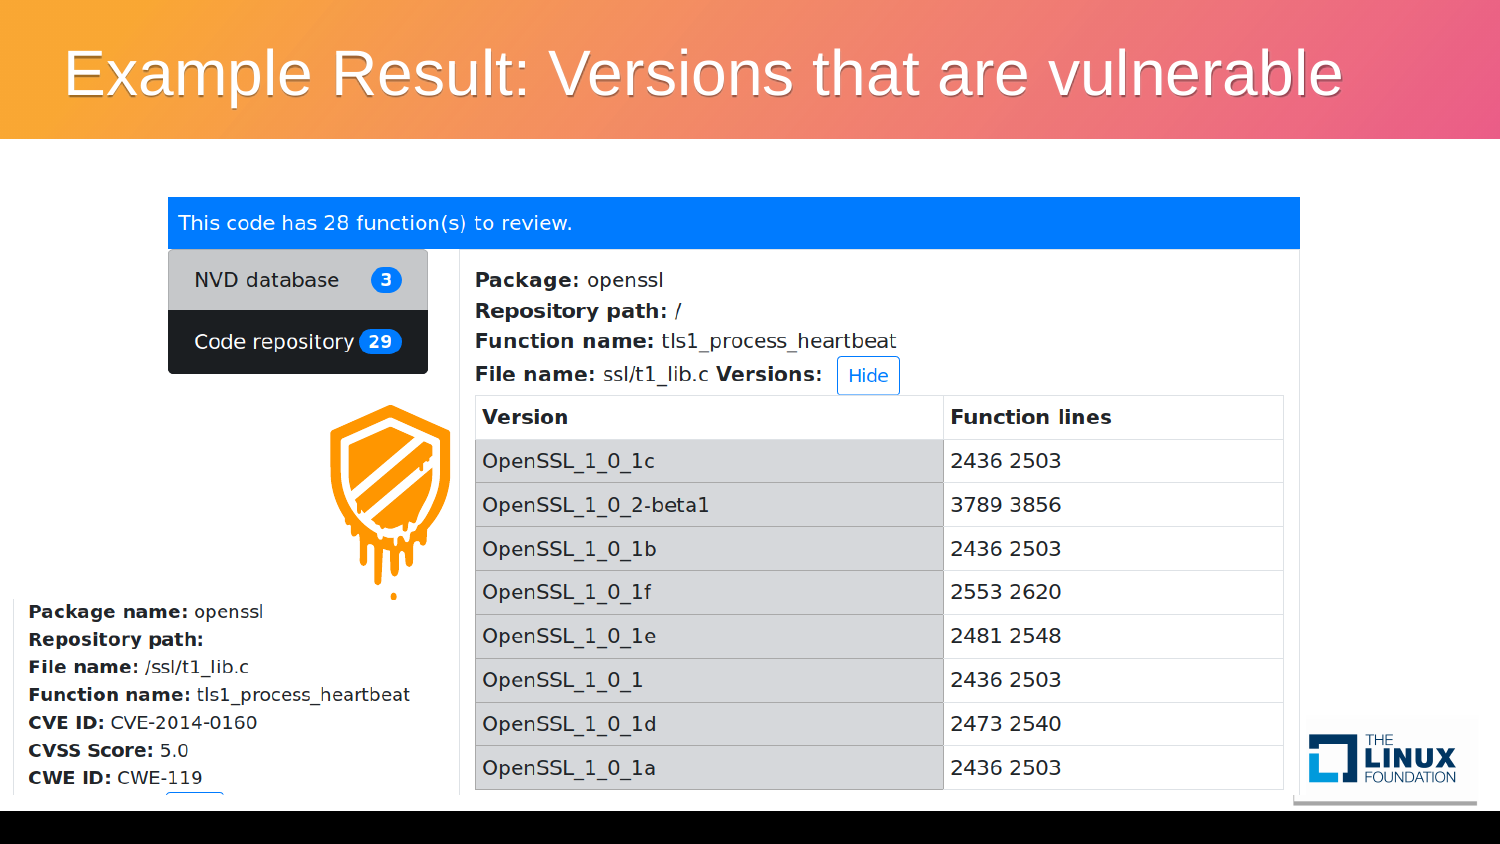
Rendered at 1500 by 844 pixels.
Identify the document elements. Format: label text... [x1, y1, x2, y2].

picture [0, 0, 1500, 139]
title Example Result: Versions that are vulnerable [48, 7, 1426, 140]
picture [1352, 717, 1410, 788]
picture [13, 194, 1306, 796]
